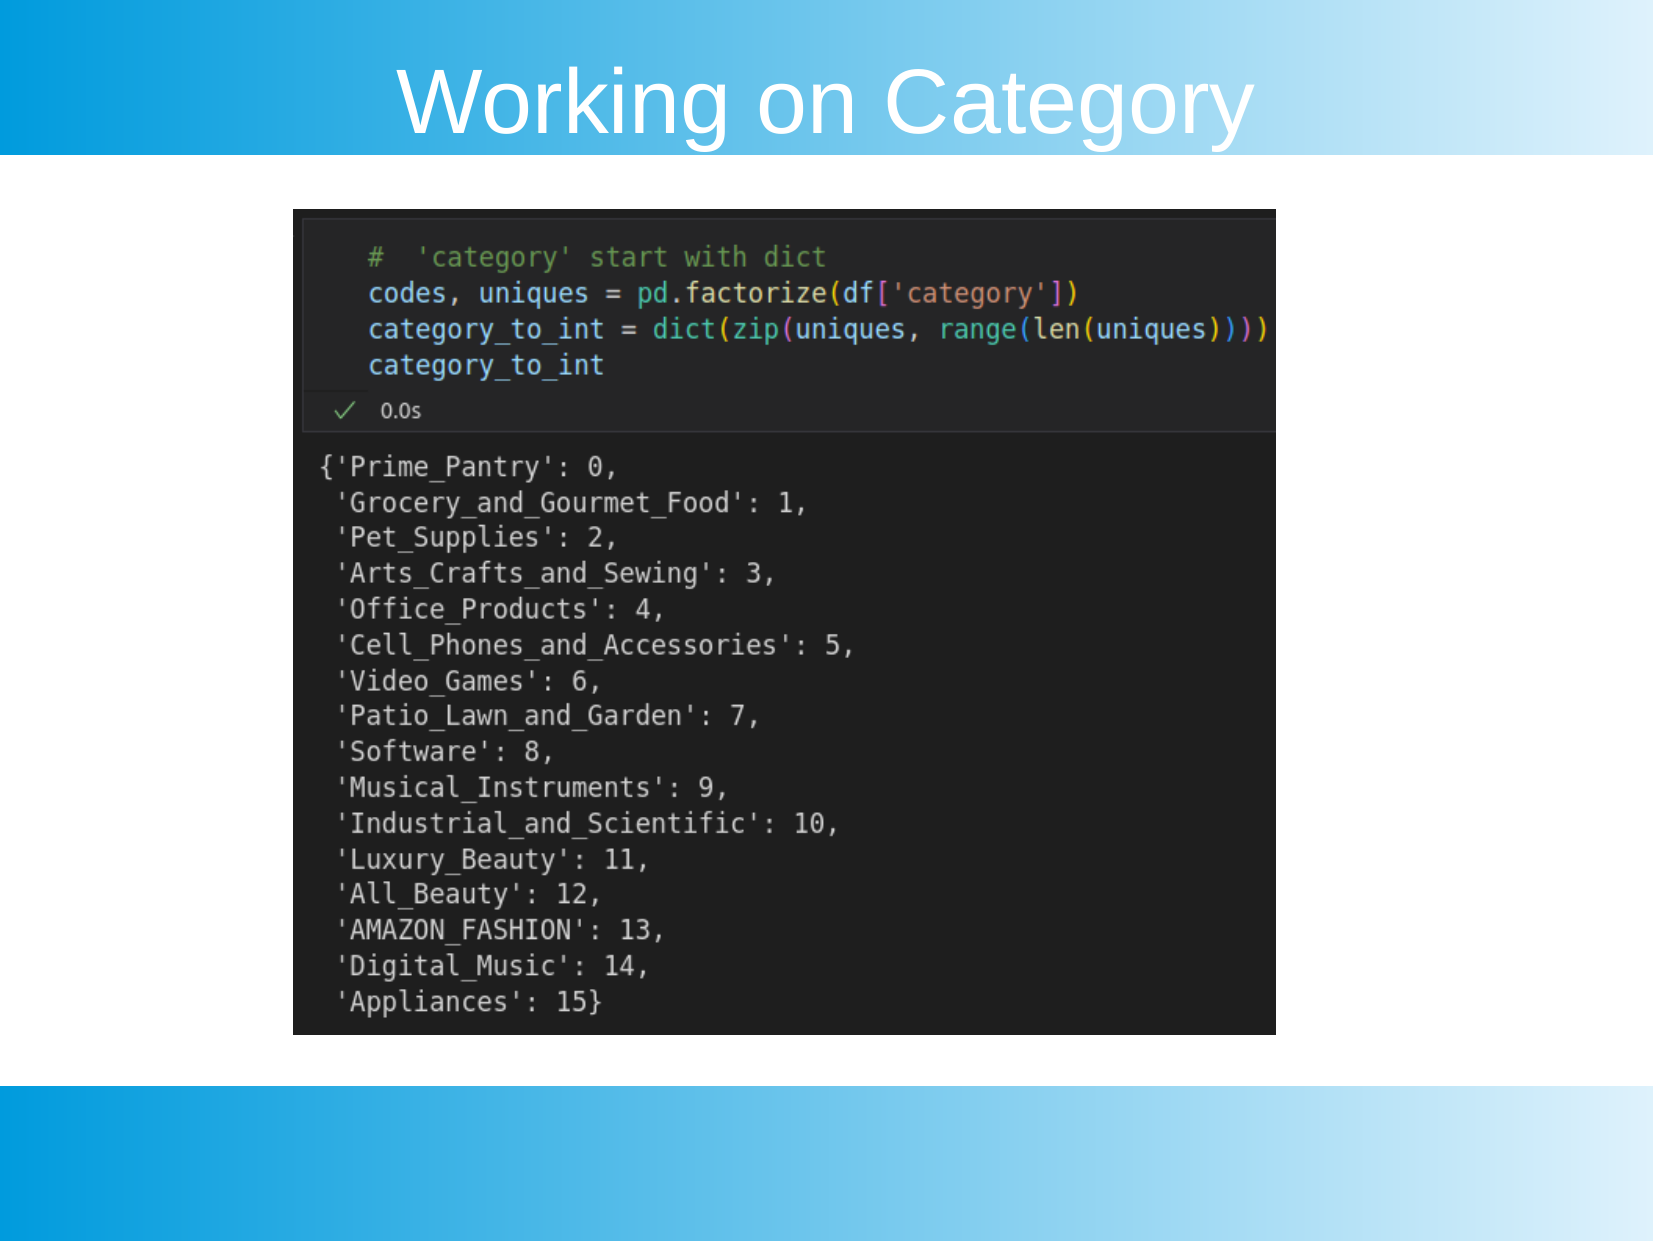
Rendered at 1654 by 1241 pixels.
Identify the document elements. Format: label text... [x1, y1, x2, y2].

picture [293, 209, 1276, 1035]
title Working on Category [82, 49, 1571, 155]
